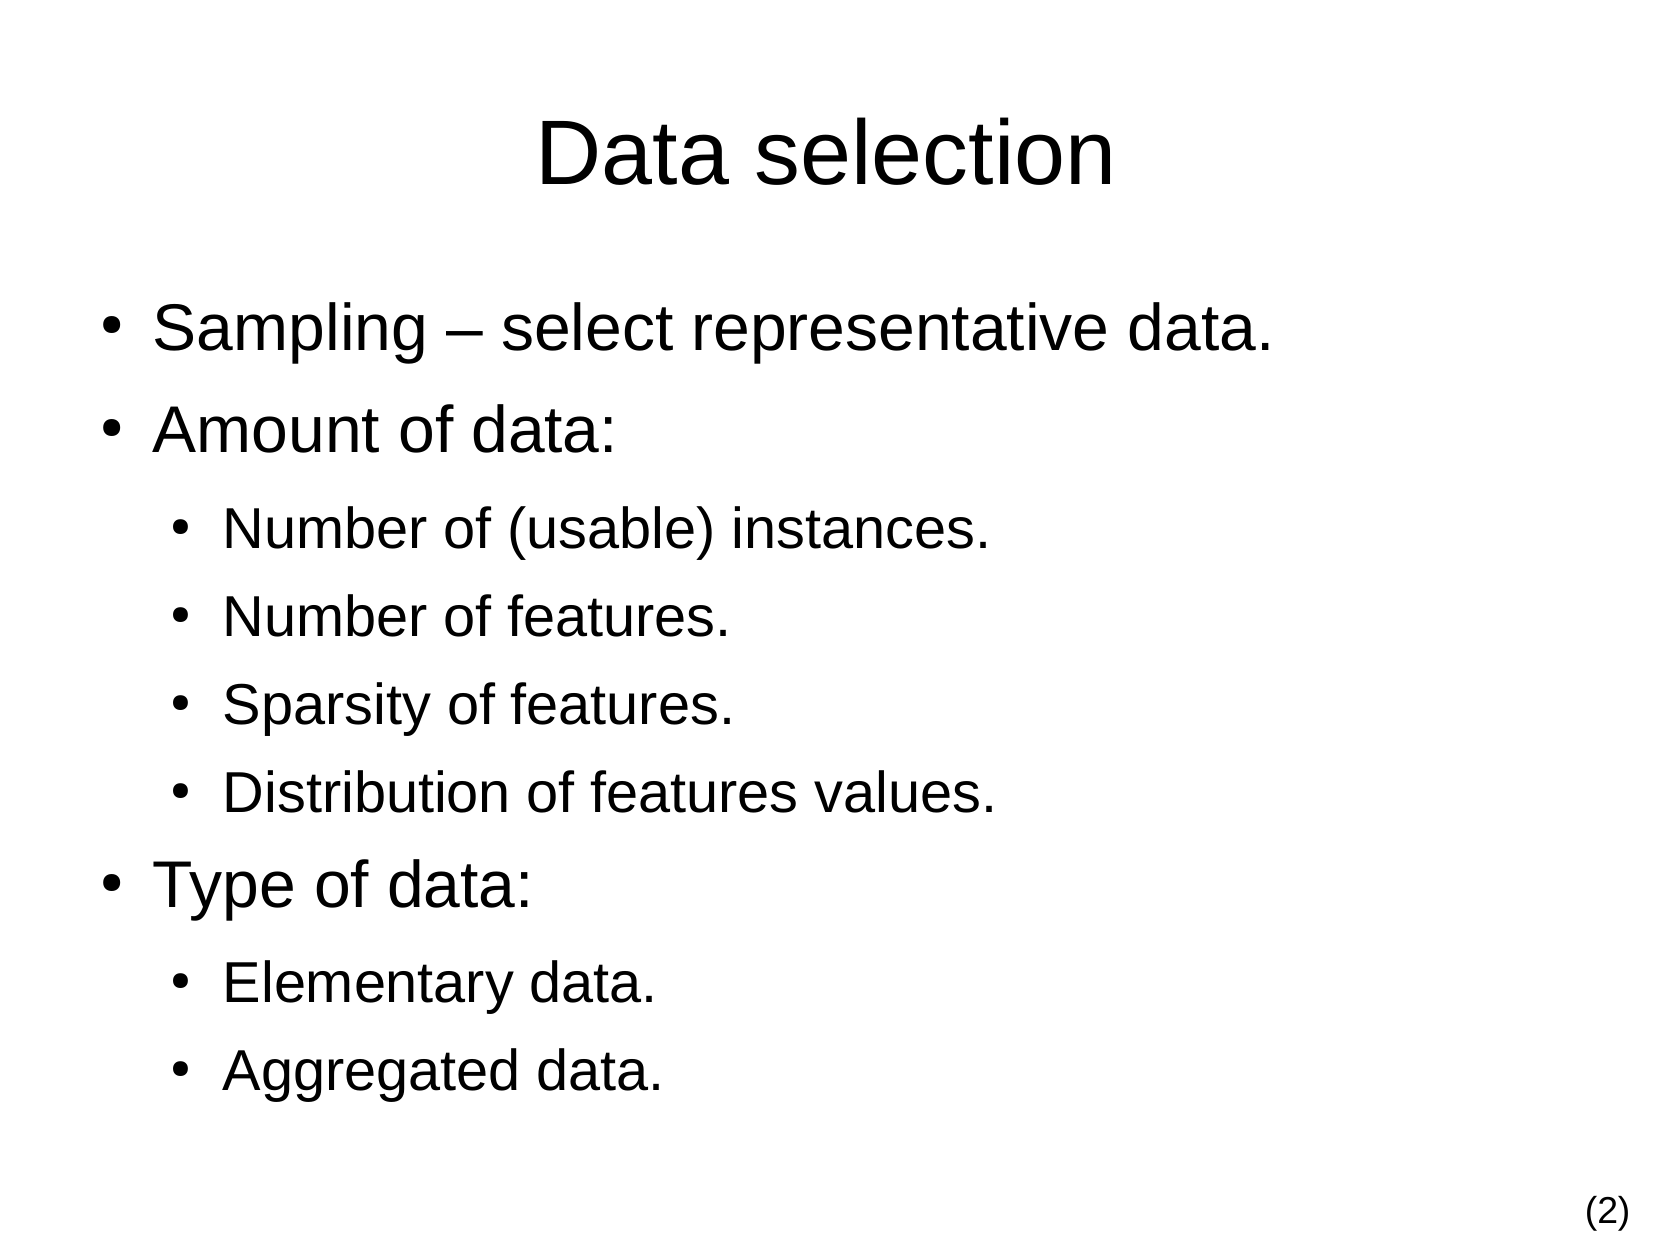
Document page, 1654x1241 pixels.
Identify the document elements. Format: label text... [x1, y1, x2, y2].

text_box (2) [1570, 1181, 1646, 1239]
list Sampling – select representative data. Amount of data: Number of (usable) instances. Number of features. Sparsity of features. Distribution of features values. Type of data: Elementary data. Aggregated data. [82, 290, 1571, 1109]
title Data selection [82, 56, 1571, 250]
